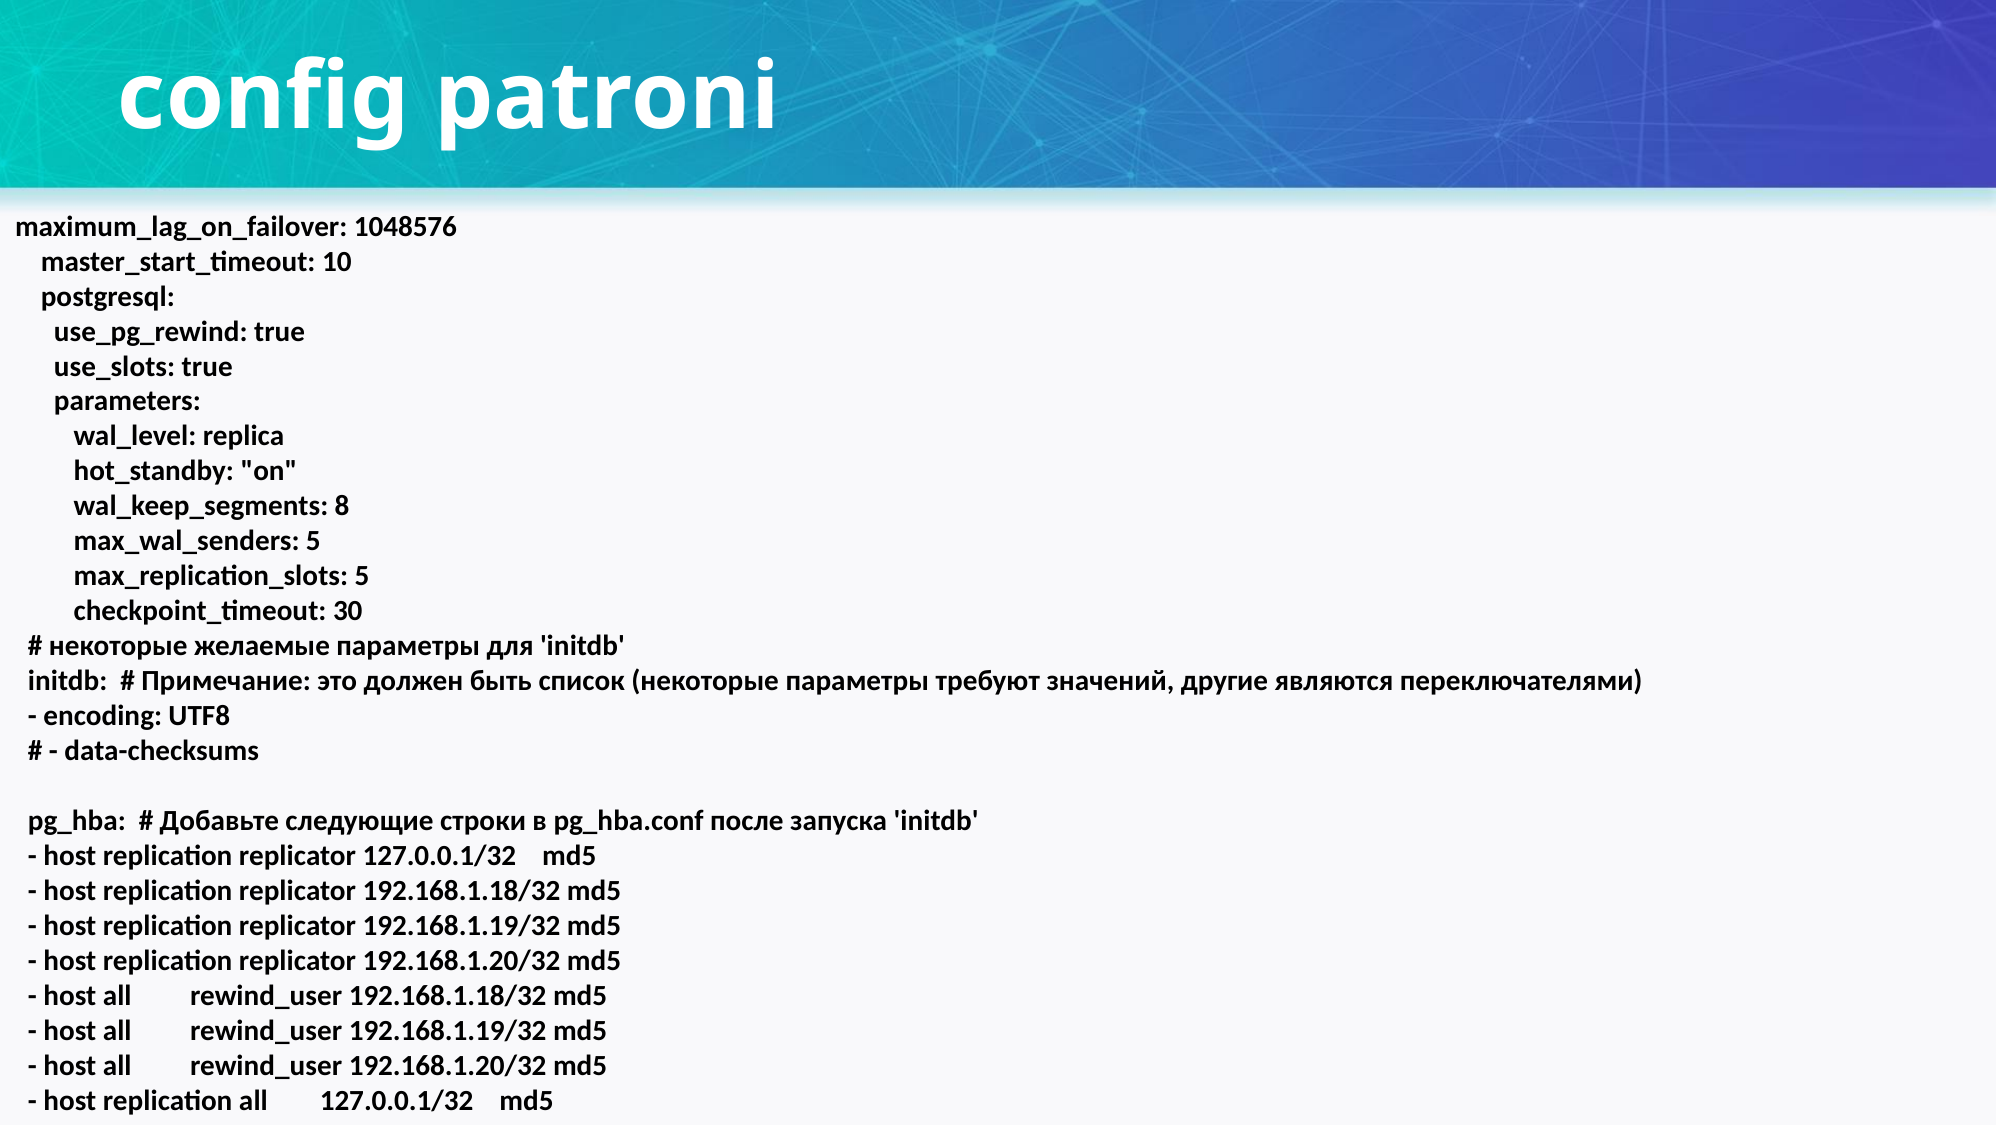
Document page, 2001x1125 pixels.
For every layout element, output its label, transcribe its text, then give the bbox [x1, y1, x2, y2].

text_box maximum_lag_on_failover: 1048576 master_start_timeout: 10 postgresql: use_pg_rewind: true use_slots: true parameters: wal_level: replica hot_standby: "on" wal_keep_segments: 8 max_wal_senders: 5 max_replication_slots: 5 checkpoint_timeout: 30 # некоторые желаемые параметры для 'initdb' initdb: # Примечание: это должен быть список (некоторые параметры требуют значений, другие являются переключателями) - encoding: UTF8 # - data-checksums pg_hba: # Добавьте следующие строки в pg_hba.conf после запуска 'initdb' - host replication replicator 127.0.0.1/32 md5 - host replication replicator 192.168.1.18/32 md5 - host replication replicator 192.168.1.19/32 md5 - host replication replicator 192.168.1.20/32 md5 - host all rewind_user 192.168.1.18/32 md5 - host all rewind_user 192.168.1.19/32 md5 - host all rewind_user 192.168.1.20/32 md5 - host replication all 127.0.0.1/32 md5 [0, 191, 1996, 1125]
picture [0, 0, 1996, 191]
text_box config patroni [117, 57, 1882, 140]
text_box config patroni [455, 87, 475, 118]
text_box config patroni [368, 87, 389, 118]
